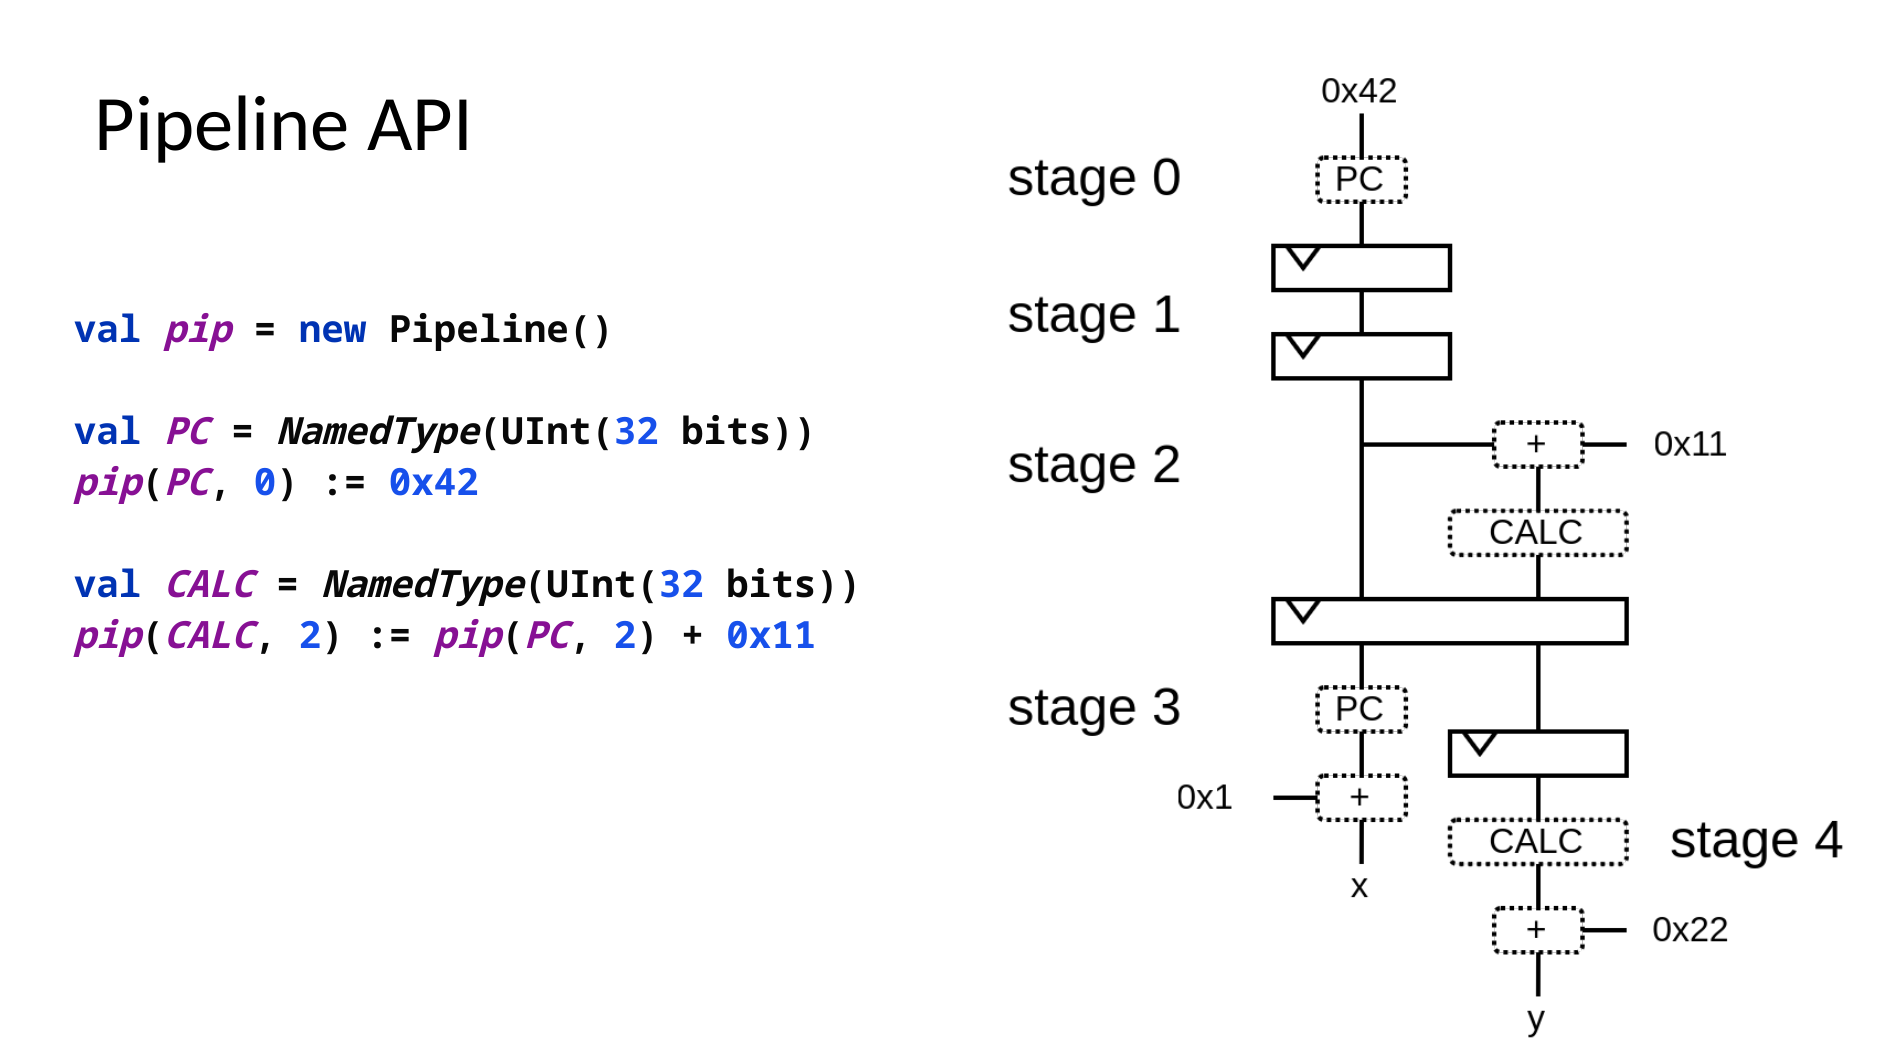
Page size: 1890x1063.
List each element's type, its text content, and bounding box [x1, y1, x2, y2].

title Pipeline API [94, 42, 918, 220]
text_box val pip = new Pipeline() val PC = NamedType(UInt(32 bits)) pip(PC, 0) := 0x42 val CALC = NamedType(UInt(32 bits)) pip(CALC, 2) := pip(PC, 2) + 0x11 [59, 295, 918, 1063]
picture [918, 23, 1890, 1063]
